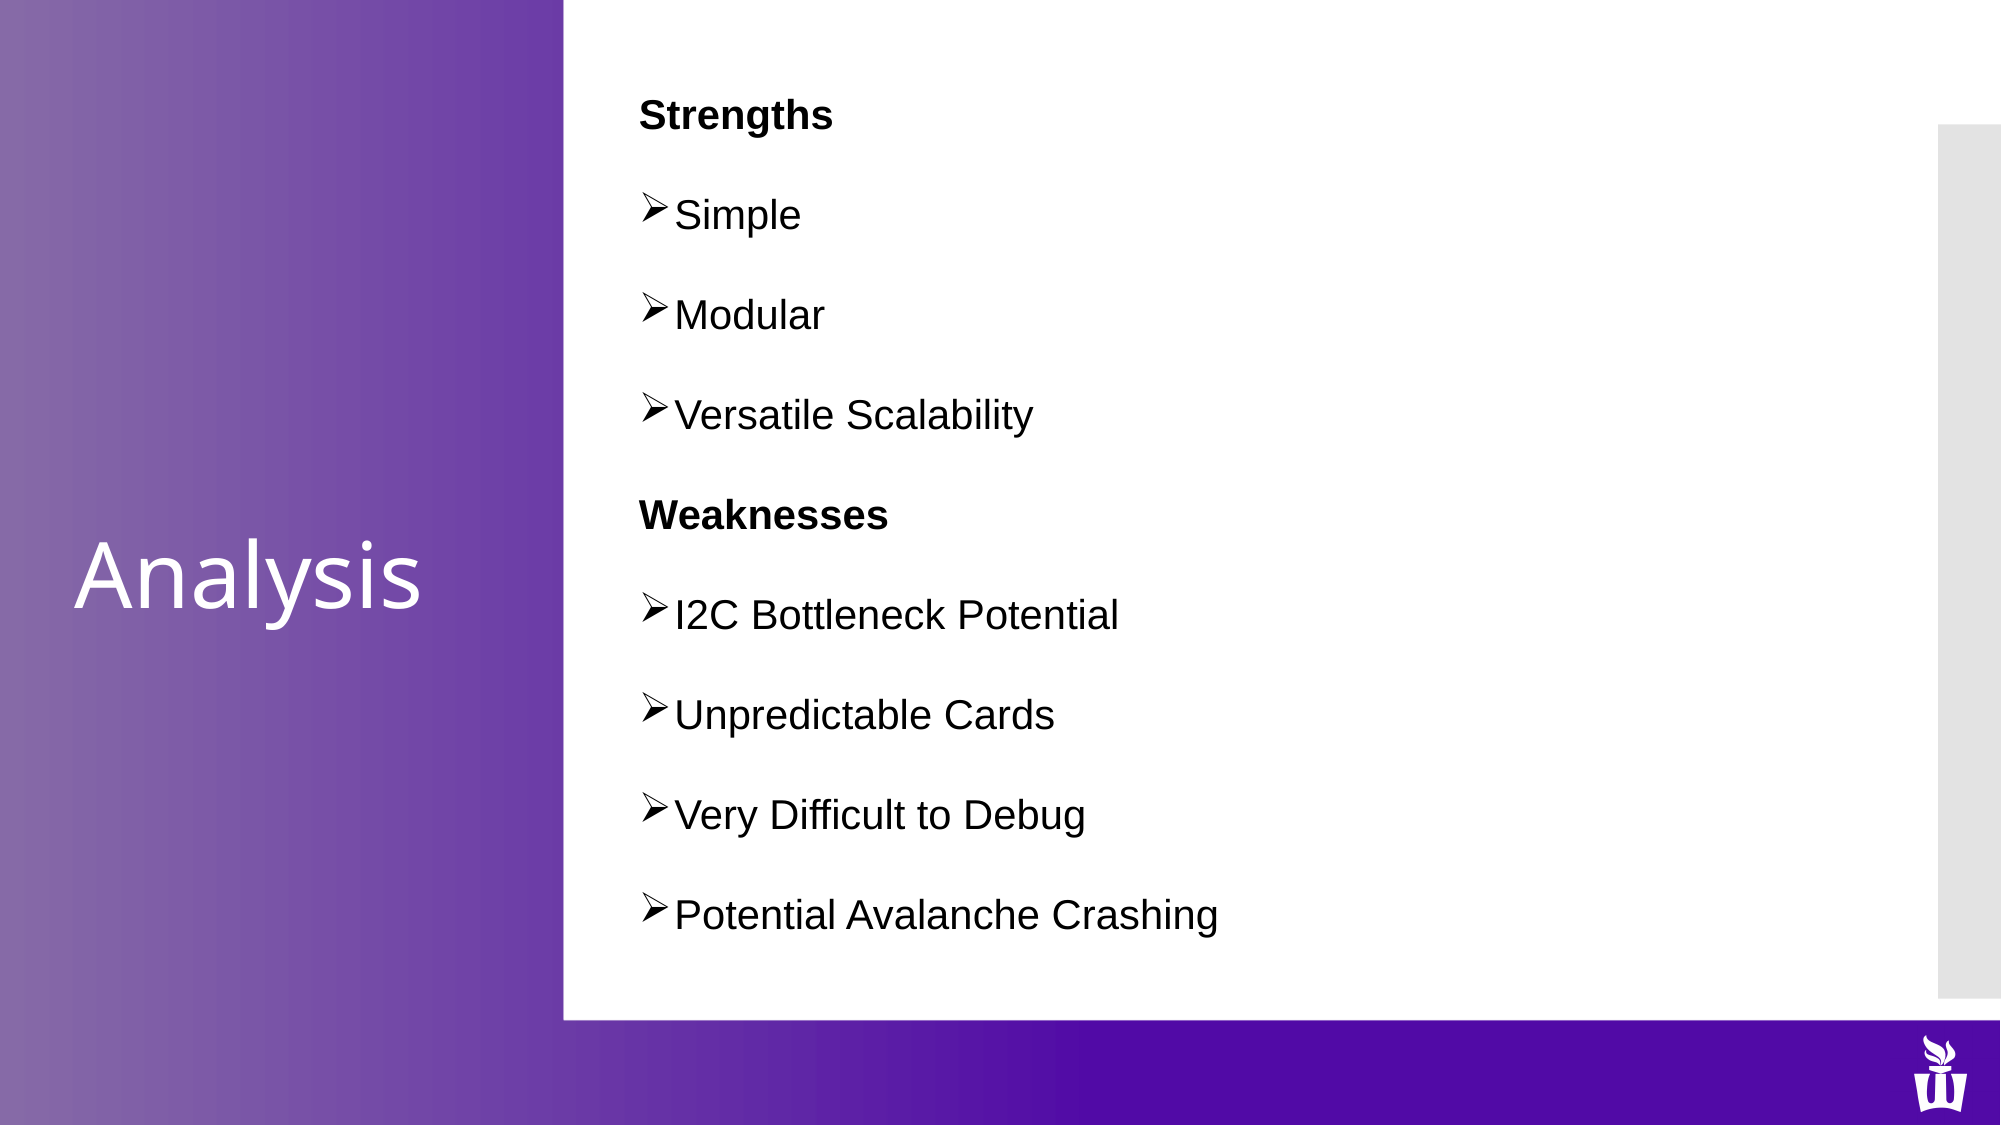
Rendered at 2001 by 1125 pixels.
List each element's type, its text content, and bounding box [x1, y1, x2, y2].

picture [0, 0, 2000, 1125]
text_box Strengths Simple Modular Versatile Scalability Weaknesses I2C Bottleneck Potential Unpredictable Cards Very Difficult to Debug Potential Avalanche Crashing [624, 29, 1936, 991]
text_box Analysis [60, 510, 624, 638]
